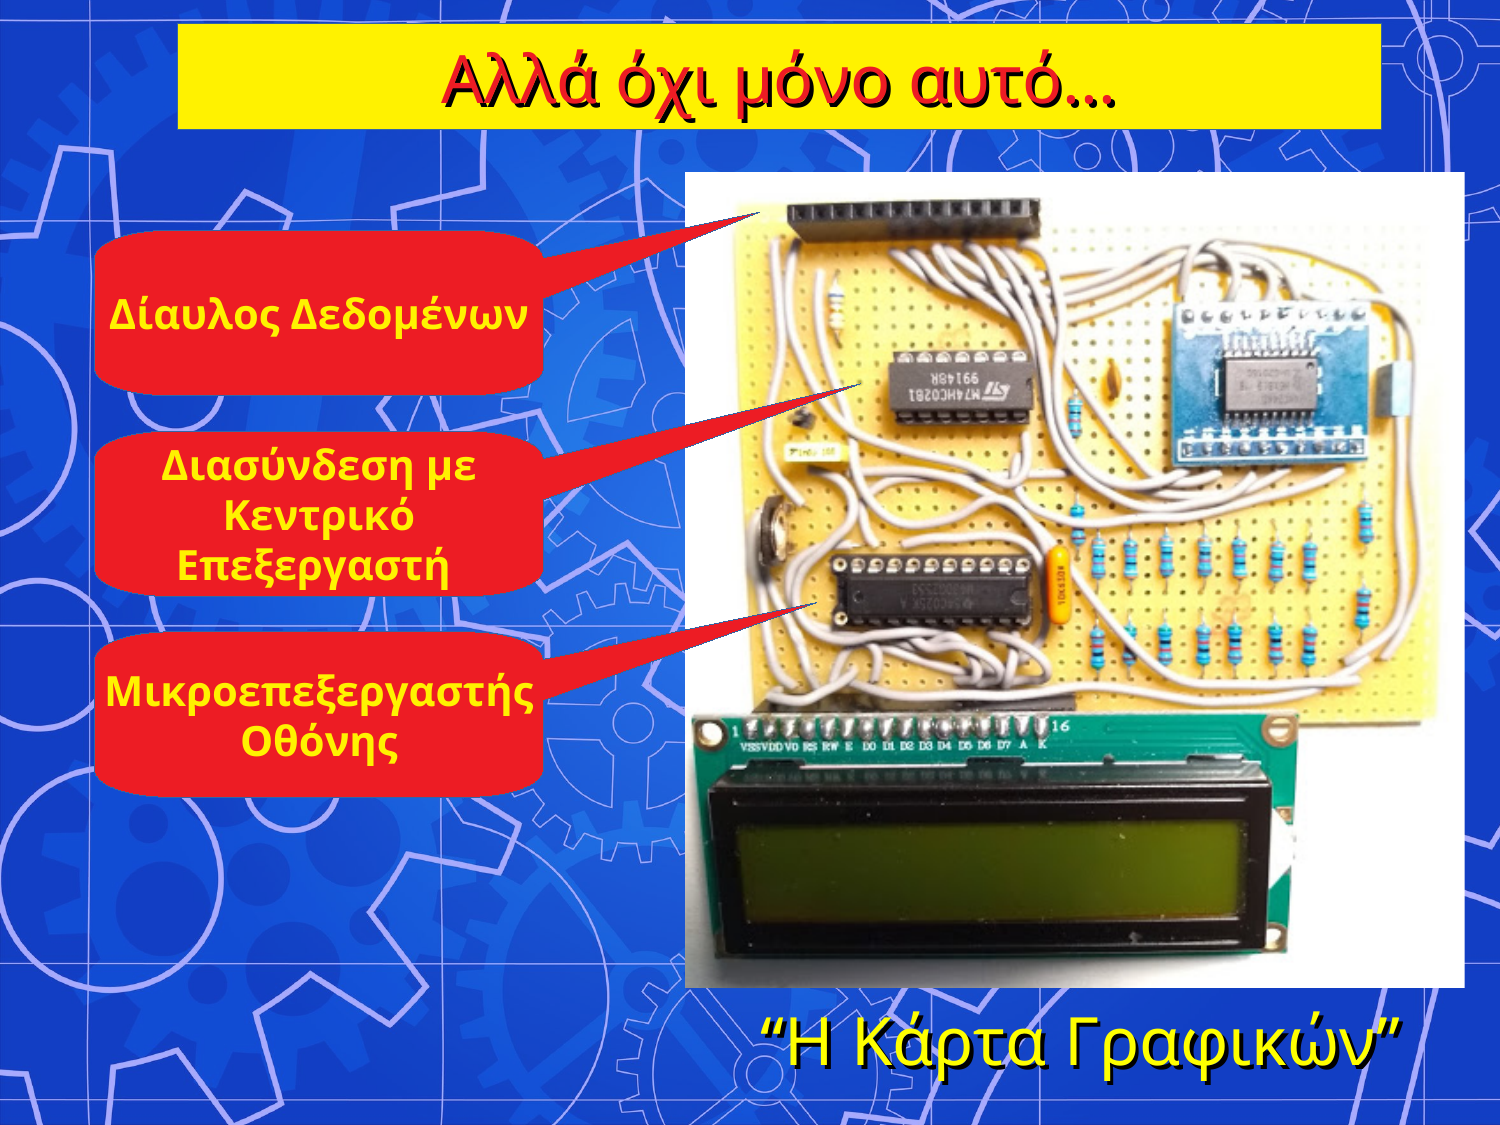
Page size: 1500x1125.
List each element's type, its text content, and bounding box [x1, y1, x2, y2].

picture [0, 0, 1500, 1125]
text_box Δίαυλος Δεδομένων [94, 212, 760, 396]
text_box Αλλά όχι μόνο αυτό... [177, 23, 1382, 130]
text_box Διασύνδεση με Κεντρικό Επεξεργαστή [94, 383, 861, 597]
text_box Μικροεπεξεργαστής Οθόνης [94, 602, 817, 798]
text_box “Η Κάρτα Γραφικών” [708, 991, 1453, 1087]
